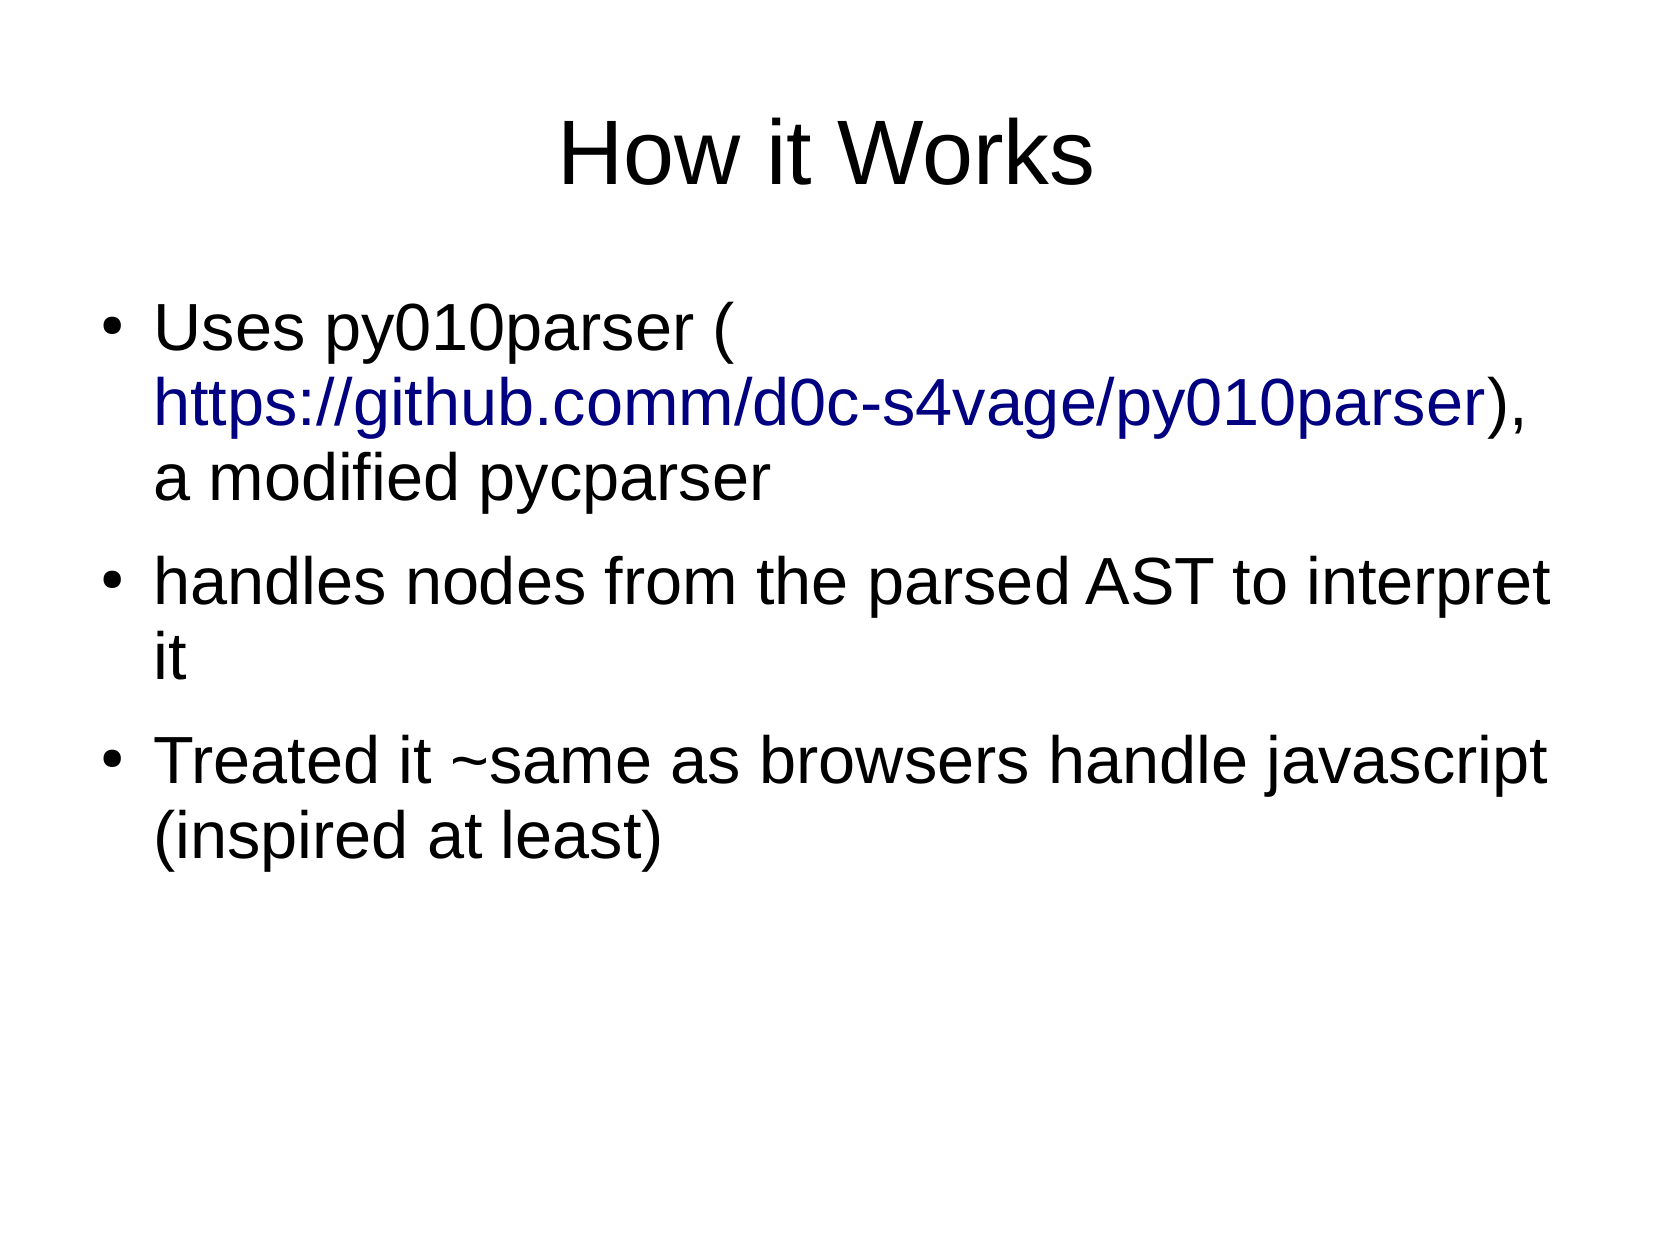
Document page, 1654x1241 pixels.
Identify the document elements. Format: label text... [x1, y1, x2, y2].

title How it Works [82, 49, 1571, 257]
list Uses py010parser (https://github.comm/d0c-s4vage/py010parser), a modified pycparser handles nodes from the parsed AST to interpret it Treated it ~same as browsers handle javascript (inspired at least) [82, 290, 1571, 1010]
